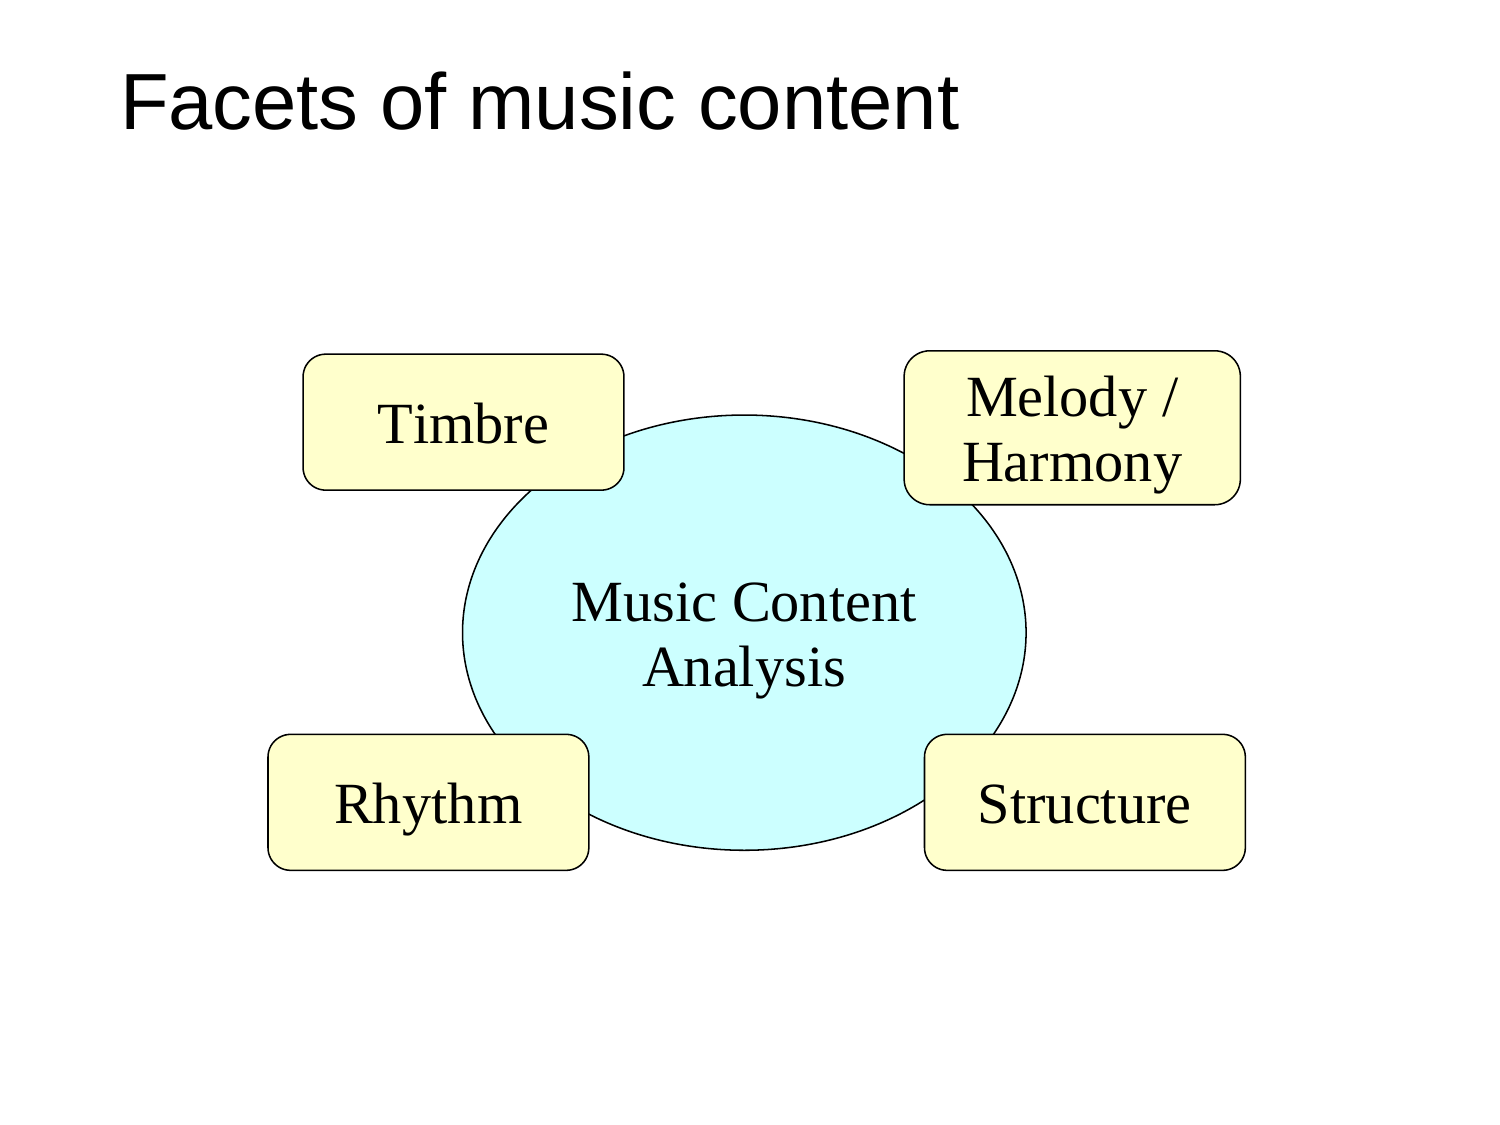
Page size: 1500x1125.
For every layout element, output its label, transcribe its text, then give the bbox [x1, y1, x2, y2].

title Facets of music content [76, 13, 1436, 179]
text_box Rhythm [267, 734, 589, 871]
text_box Music Content Analysis [462, 415, 1027, 851]
text_box Timbre [303, 354, 624, 491]
text_box Structure [924, 734, 1246, 871]
text_box Melody / Harmony [904, 350, 1241, 505]
